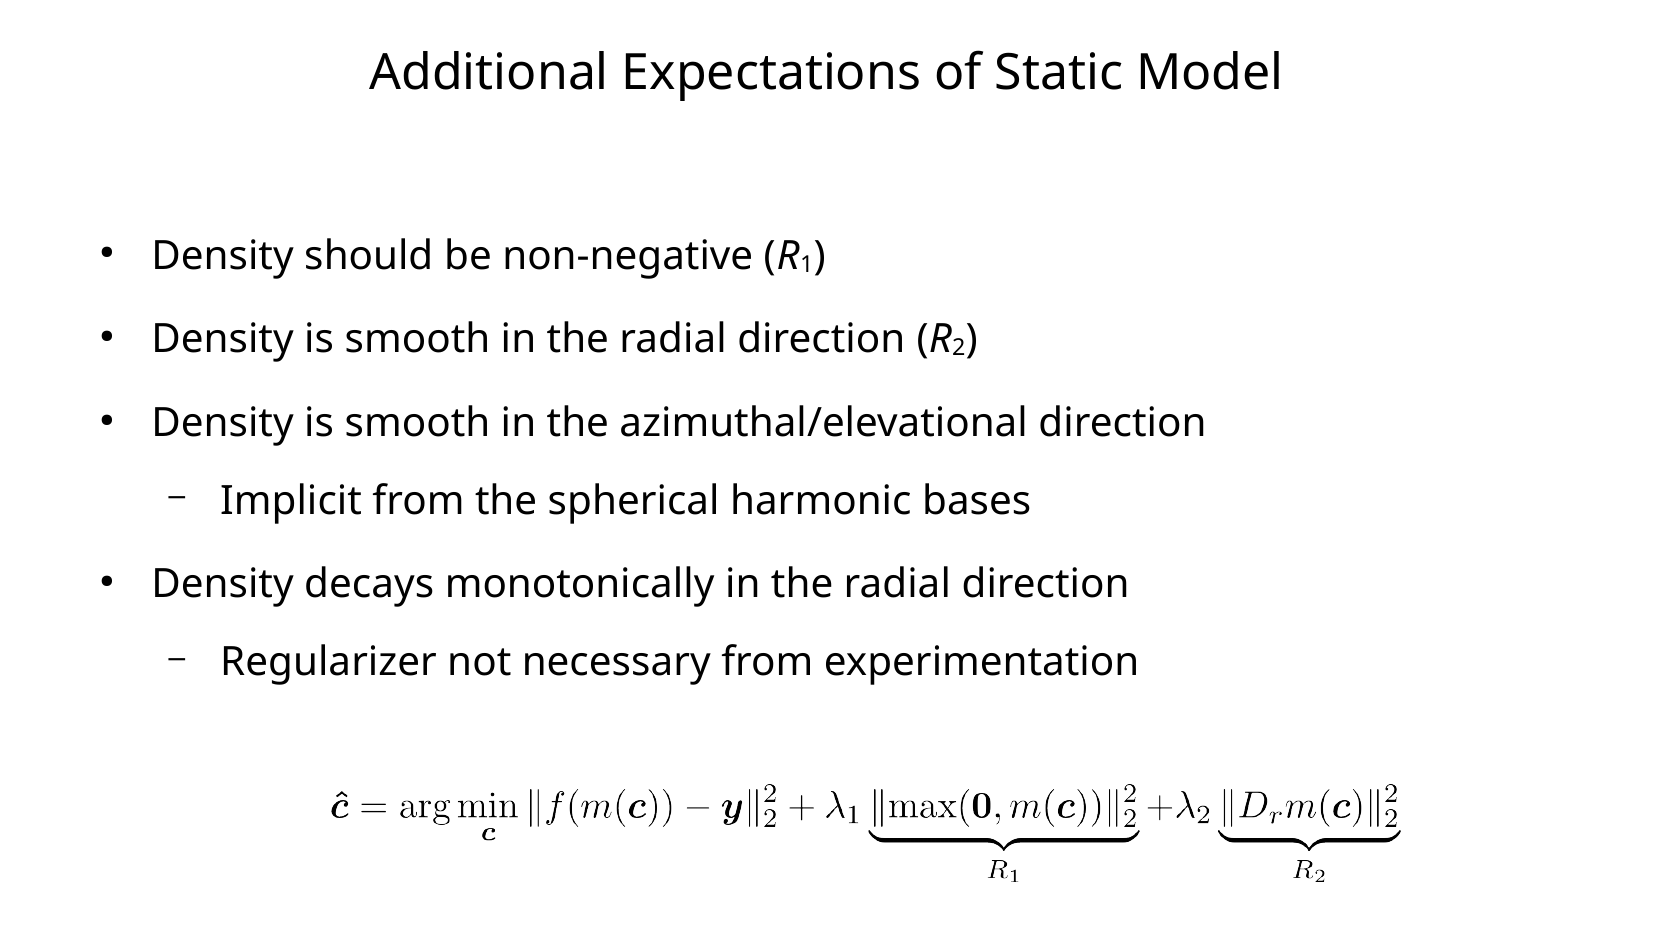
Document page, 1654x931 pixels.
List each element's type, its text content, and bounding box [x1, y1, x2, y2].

list Density should be non-negative (R1) Density is smooth in the radial direction (R2) Density is smooth in the azimuthal/elevational direction Implicit from the spherical harmonic bases Density decays monotonically in the radial direction Regularizer not necessary from experimentation [82, 225, 1571, 691]
title Additional Expectations of Static Model [82, 18, 1571, 122]
picture [331, 784, 1401, 882]
